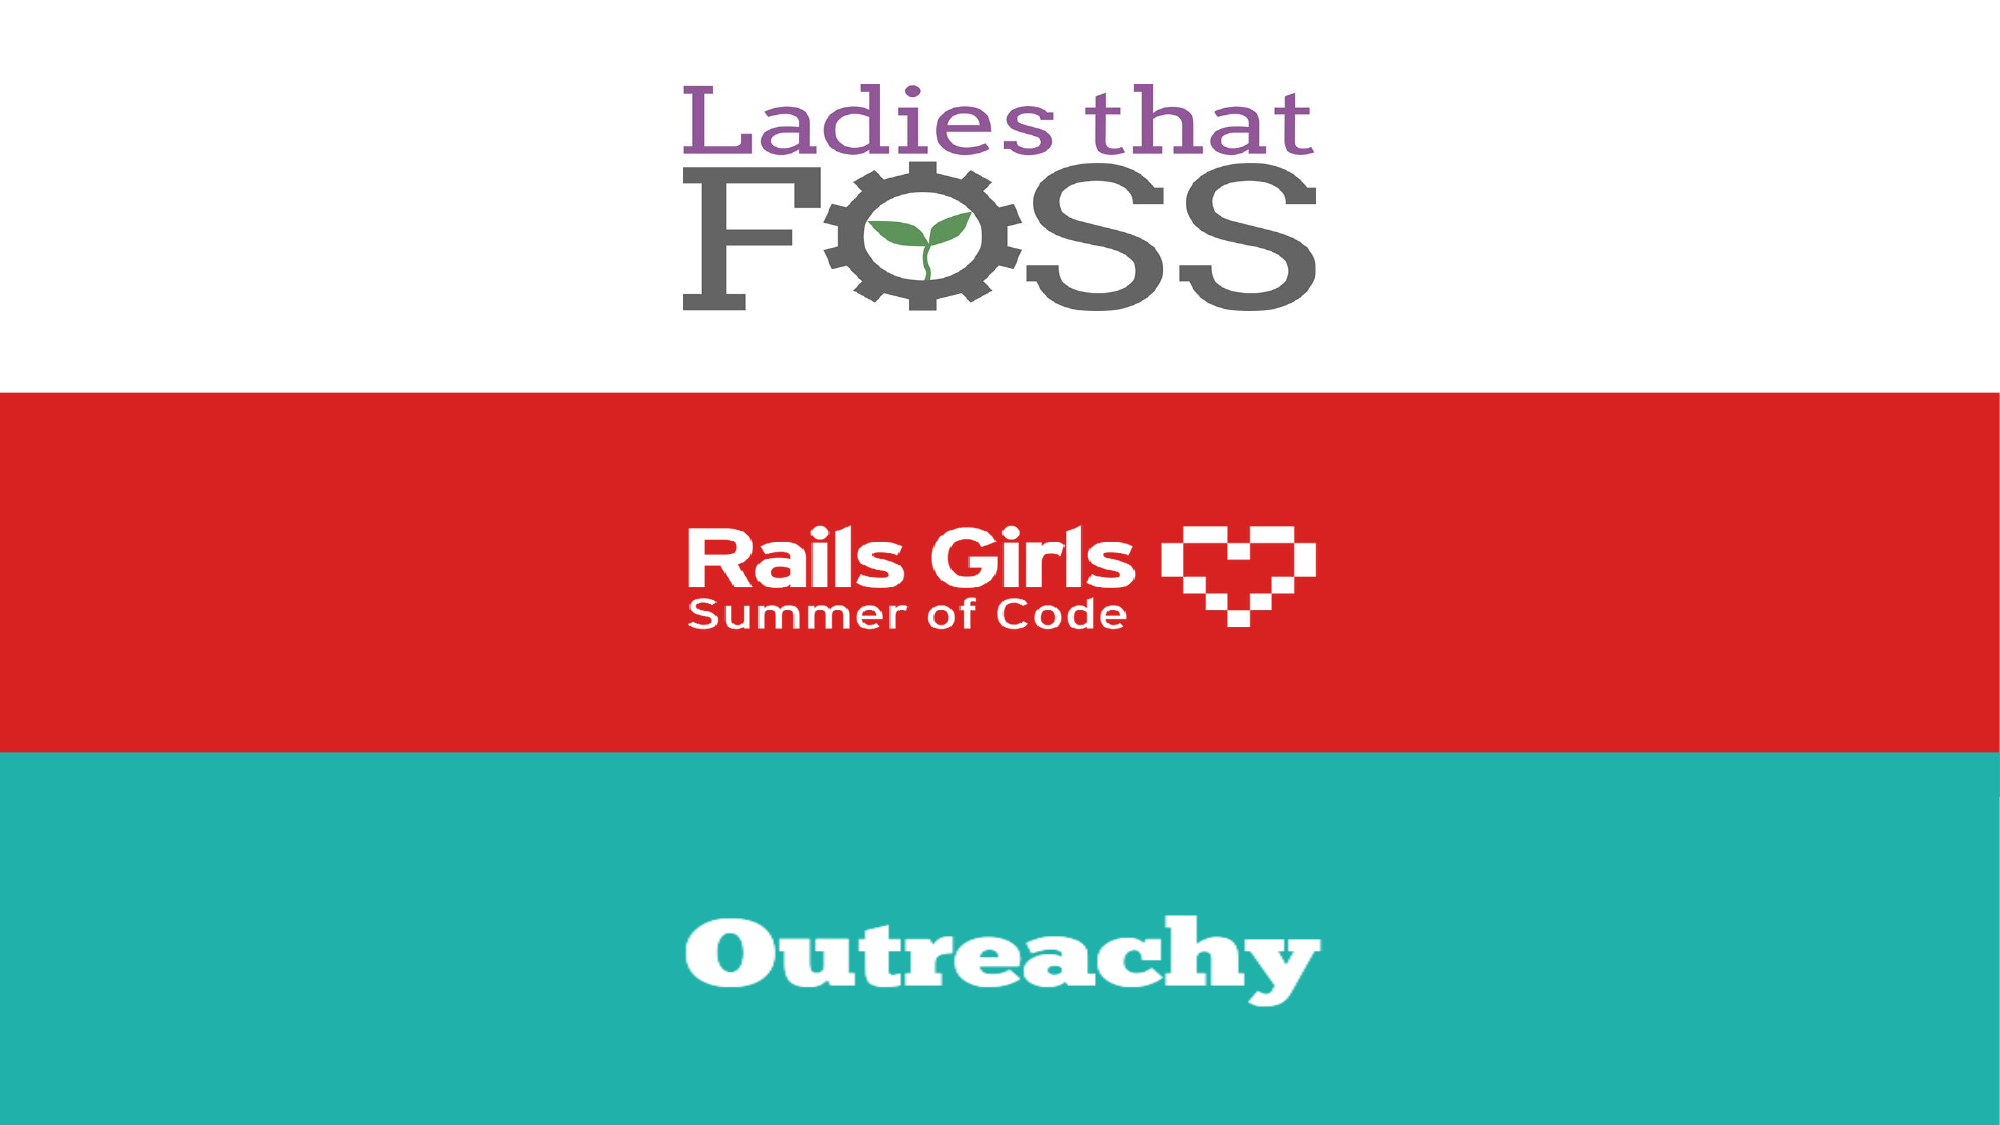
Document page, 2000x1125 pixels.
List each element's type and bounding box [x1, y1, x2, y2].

picture [683, 84, 1316, 311]
picture [609, 853, 1390, 1044]
text_box [0, 392, 2000, 1125]
picture [638, 490, 1361, 691]
